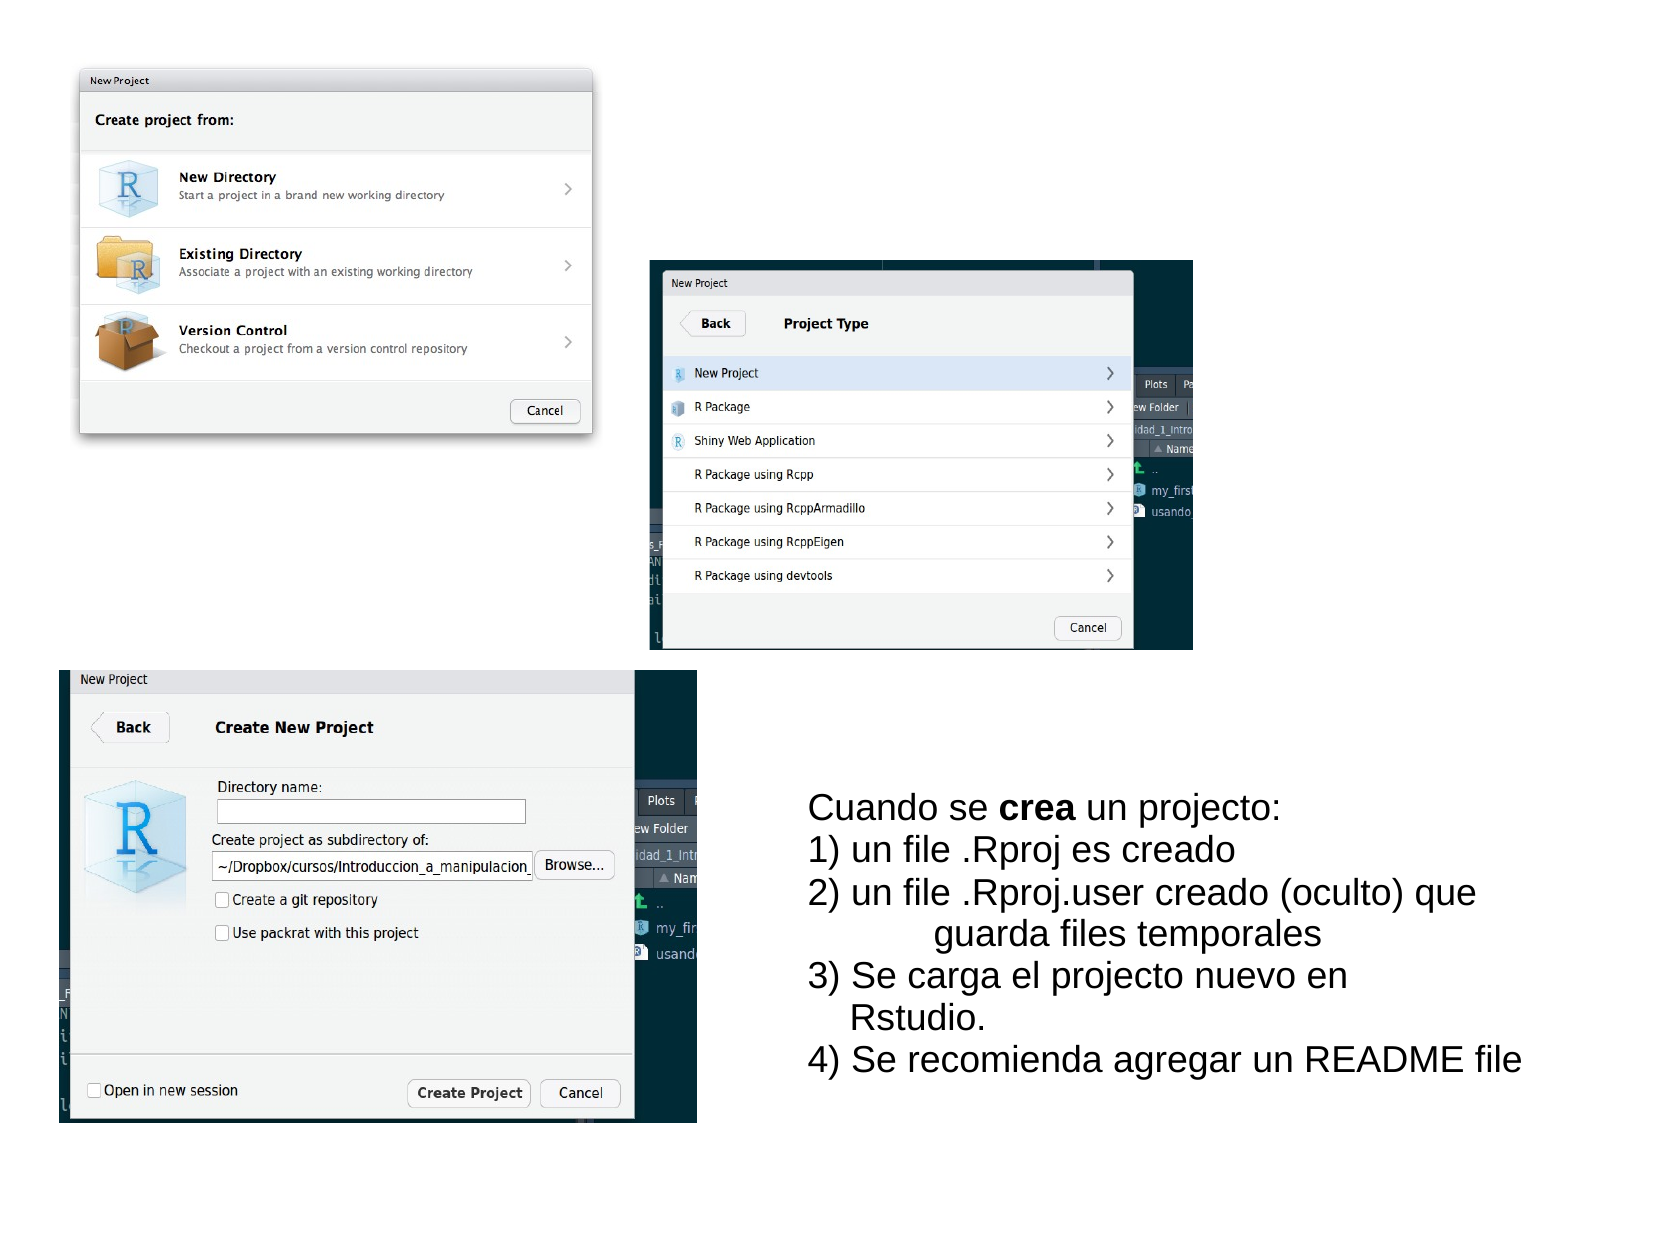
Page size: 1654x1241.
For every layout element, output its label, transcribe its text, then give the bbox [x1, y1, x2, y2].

picture [671, 926, 678, 936]
picture [665, 947, 697, 959]
picture [657, 924, 670, 933]
picture [1153, 487, 1161, 494]
picture [684, 922, 697, 933]
picture [1185, 486, 1193, 496]
picture [70, 58, 603, 450]
picture [1153, 507, 1191, 516]
text_box Cuando se crea un projecto: 1) un file .Rproj es creado 2) un file .Rproj.user creado (oculto) que guarda files temporales 3) Se carga el projecto nuevo en Rstudio. 4) Se recomienda agregar un README file [792, 779, 1538, 1131]
picture [1175, 485, 1185, 494]
picture [59, 670, 697, 1123]
picture [649, 575, 654, 588]
picture [649, 260, 1193, 650]
